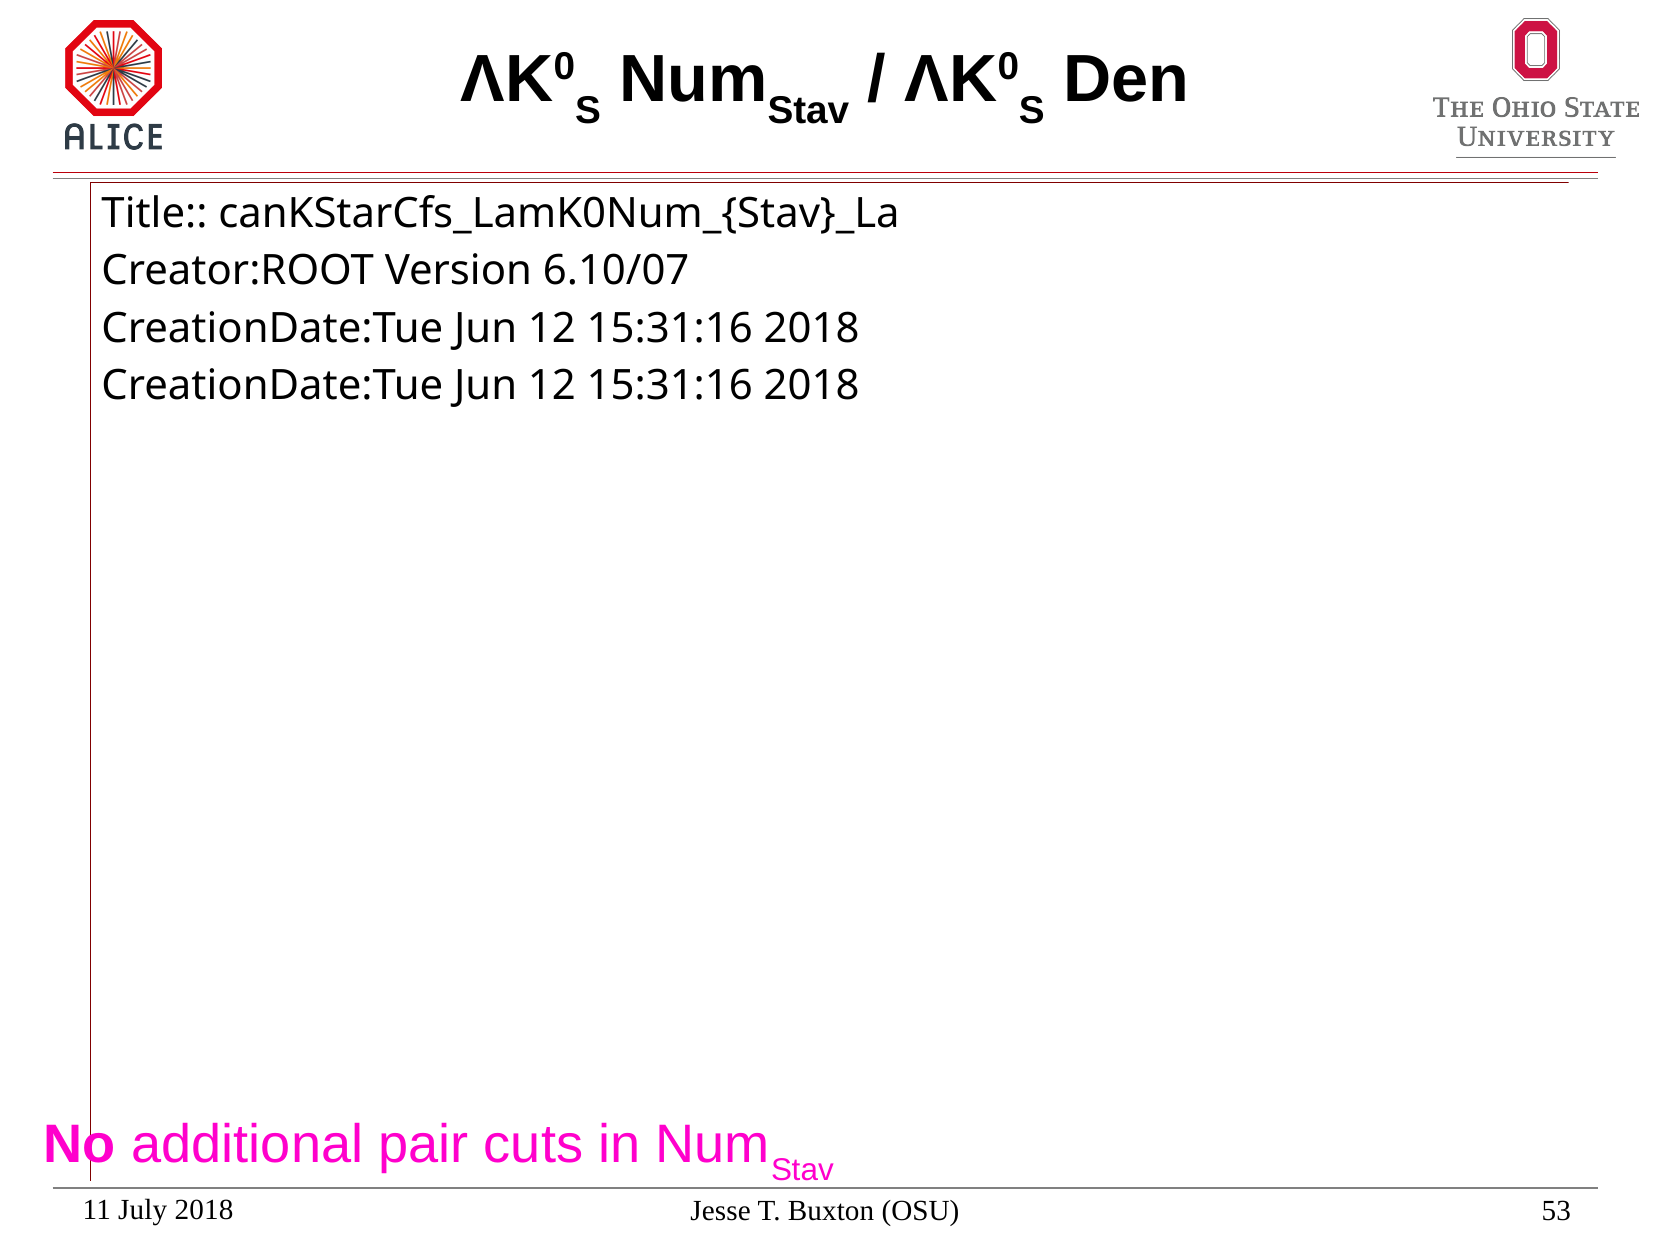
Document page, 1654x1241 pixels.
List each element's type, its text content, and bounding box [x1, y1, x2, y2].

text_box No additional pair cuts in NumStav [28, 1106, 976, 1195]
title ΛK0S NumStav / ΛK0S Den [137, 1, 1513, 172]
picture [87, 180, 1569, 1181]
picture [1513, 5, 1642, 171]
picture [65, 20, 137, 150]
